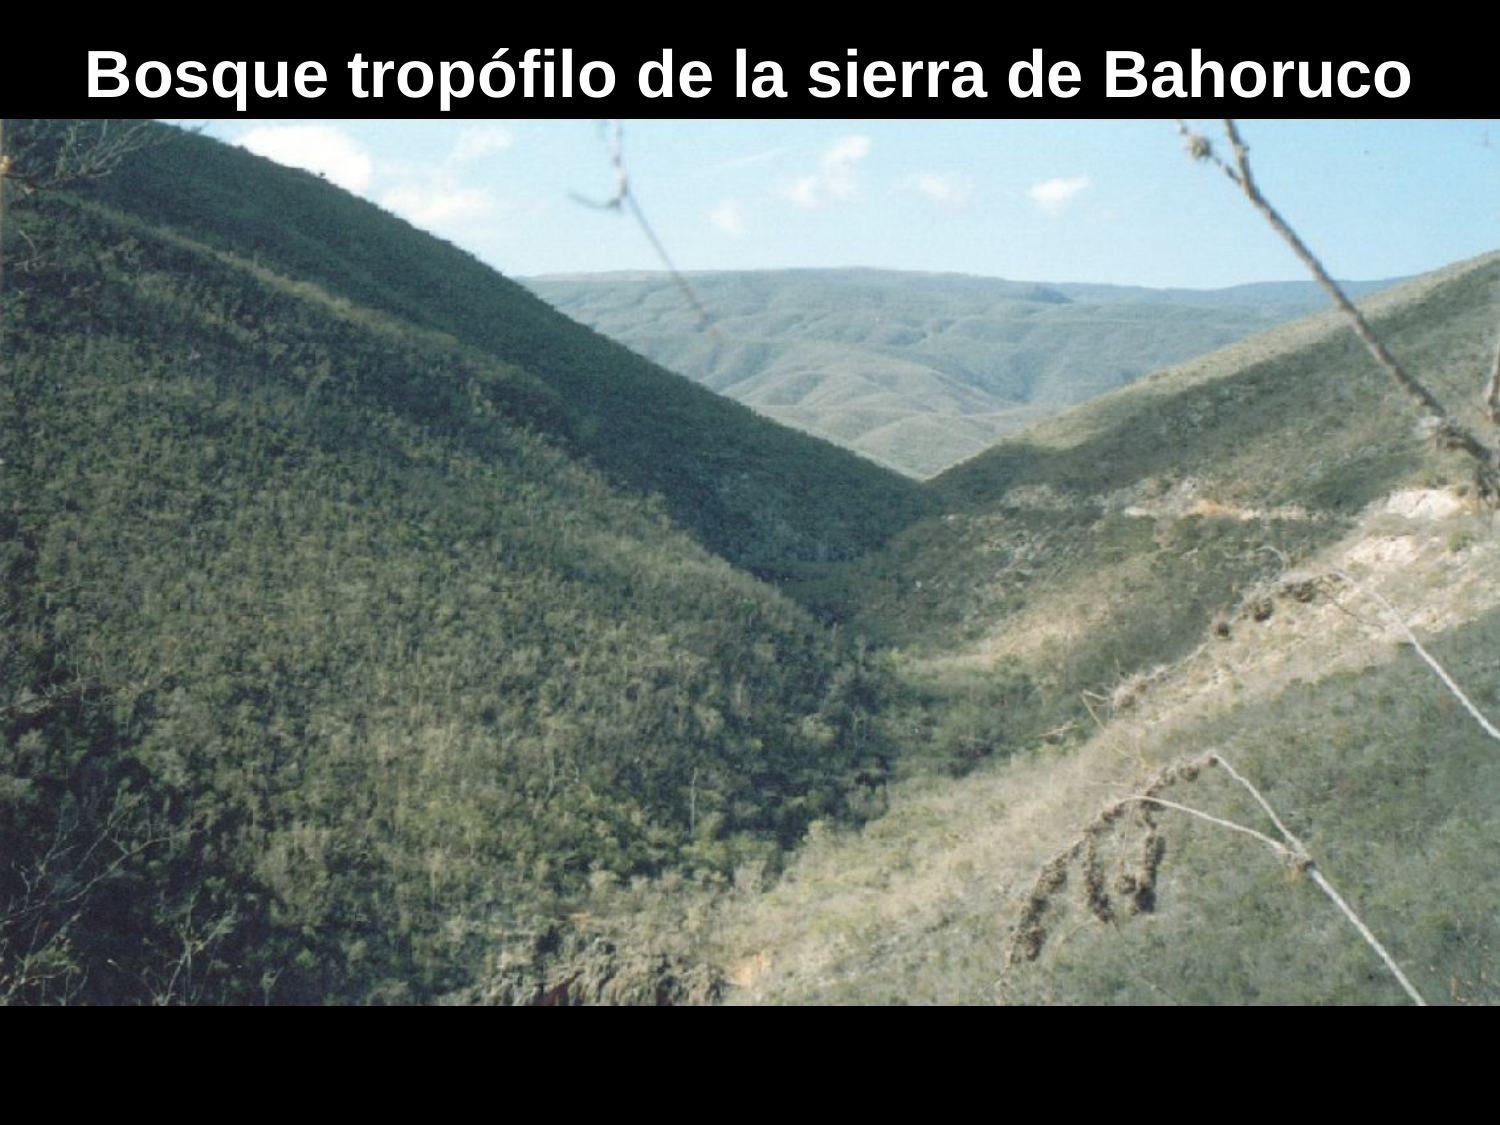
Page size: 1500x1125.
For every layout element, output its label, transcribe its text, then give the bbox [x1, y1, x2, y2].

text_box Bosque tropófilo de la sierra de Bahoruco [0, 23, 1500, 114]
picture [0, 119, 1500, 1006]
